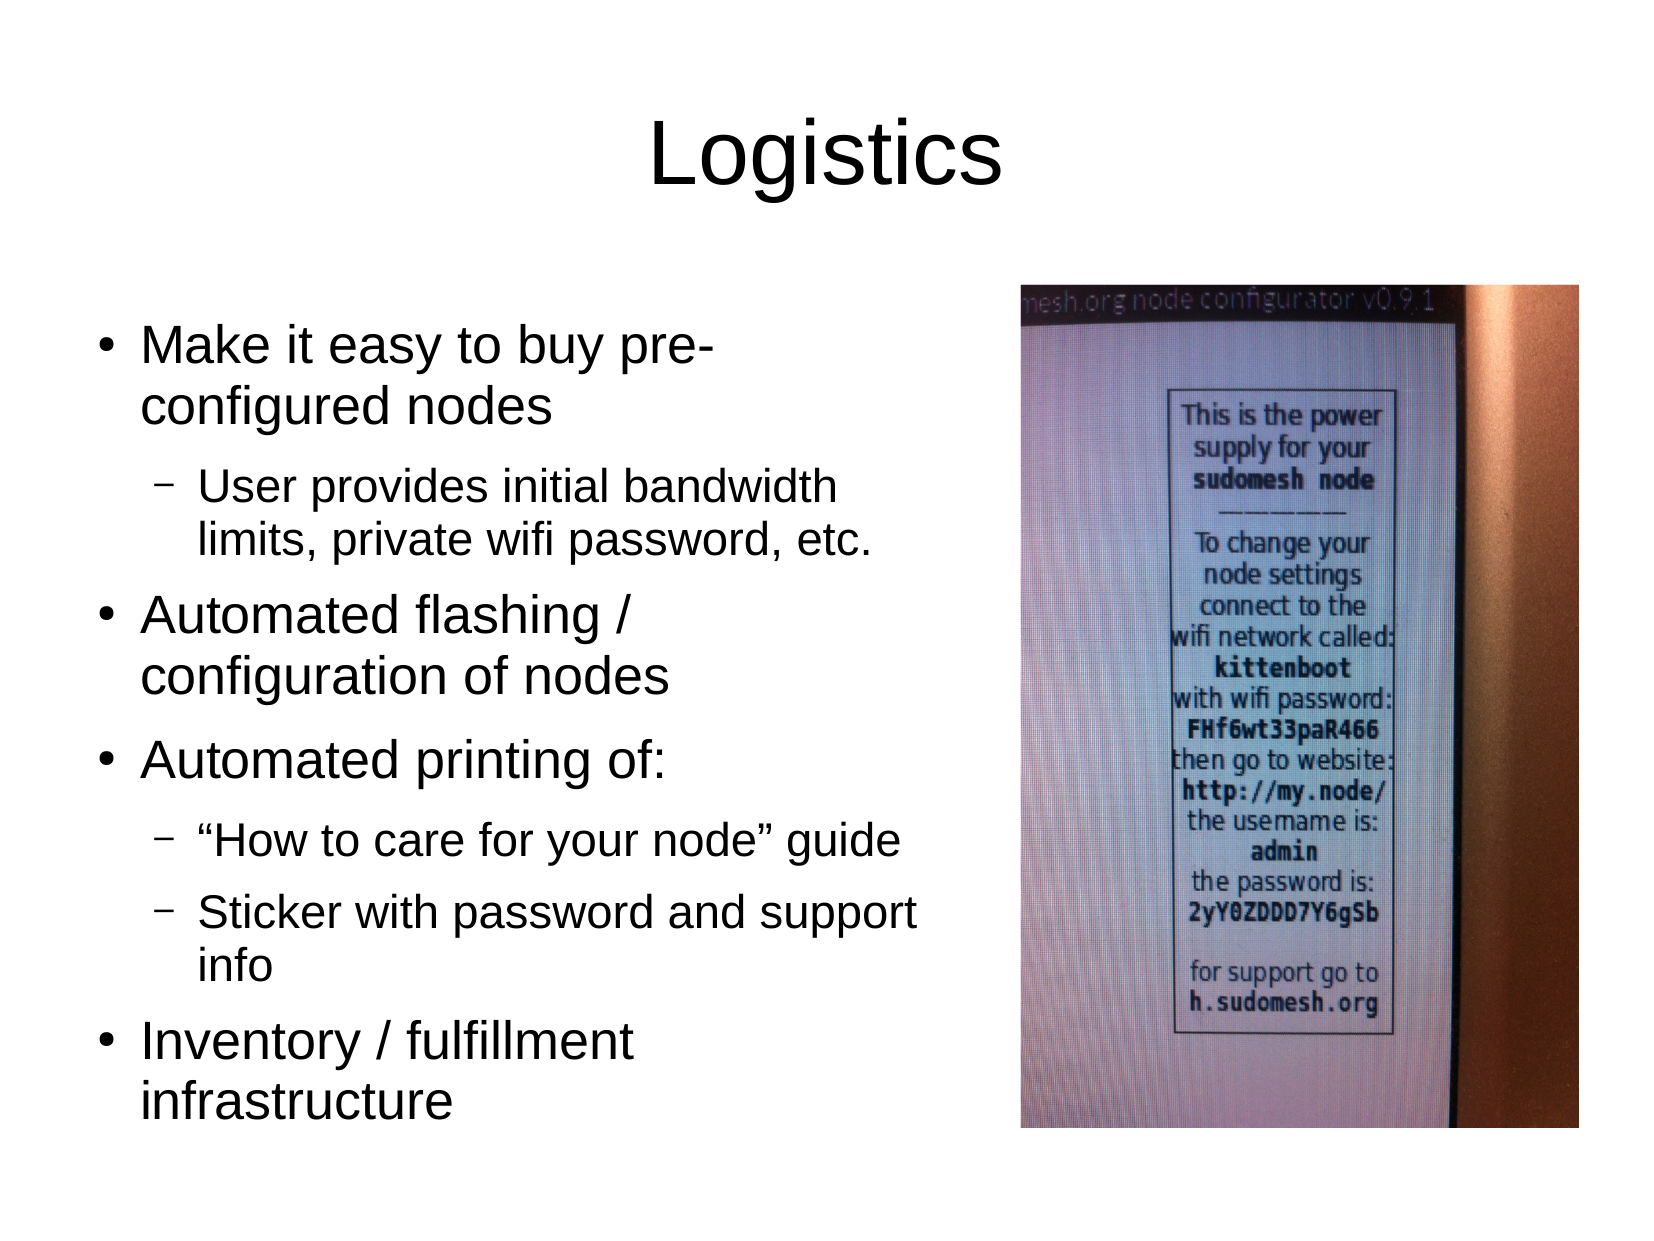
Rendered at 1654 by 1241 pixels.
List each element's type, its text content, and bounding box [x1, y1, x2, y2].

picture [1020, 285, 1579, 1128]
title Logistics [82, 49, 1571, 257]
list Make it easy to buy pre-configured nodes User provides initial bandwidth limits, private wifi password, etc. Automated flashing / configuration of nodes Automated printing of: “How to care for your node” guide Sticker with password and support info Inventory / fulfillment infrastructure [82, 315, 935, 1141]
